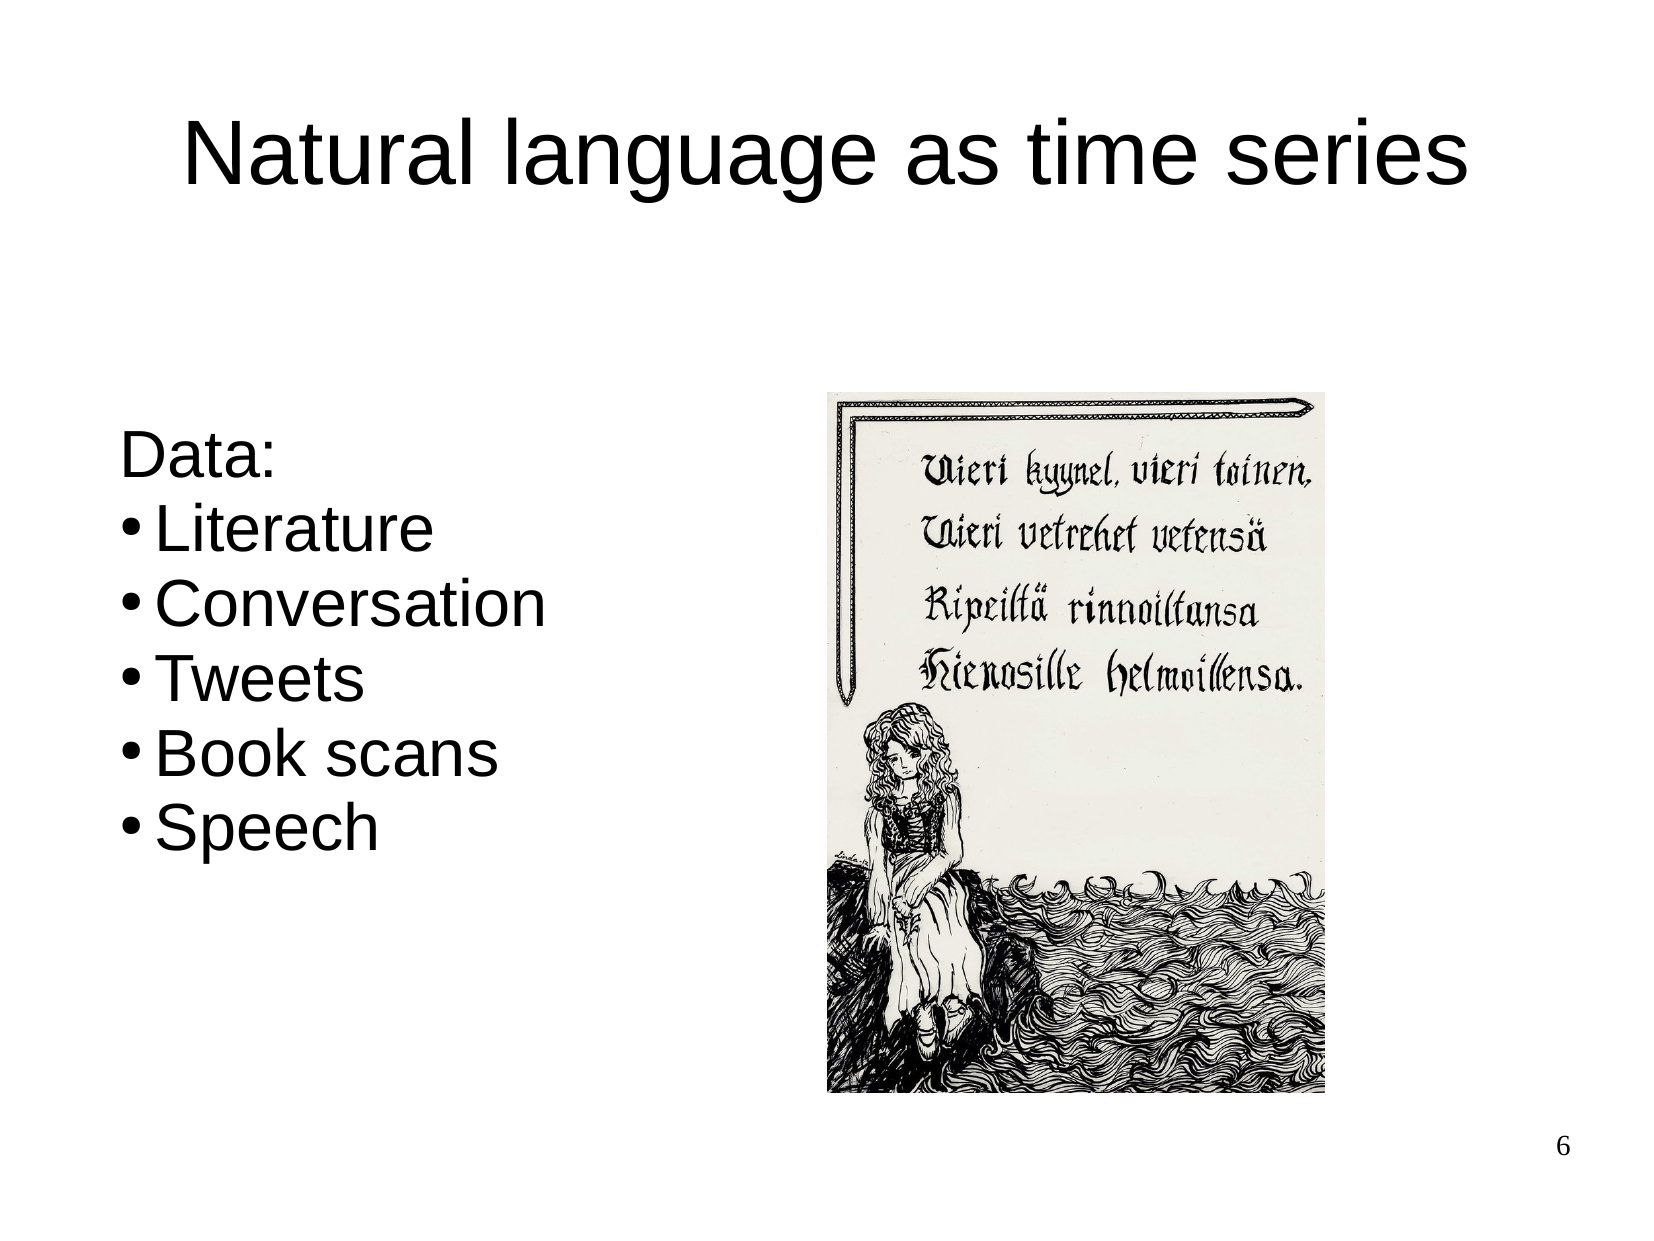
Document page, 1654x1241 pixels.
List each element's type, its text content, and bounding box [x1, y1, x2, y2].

picture [827, 392, 1325, 1093]
text_box Data: Literature Conversation Tweets Book scans Speech [69, 409, 813, 1174]
title Natural language as time series [82, 49, 1571, 257]
